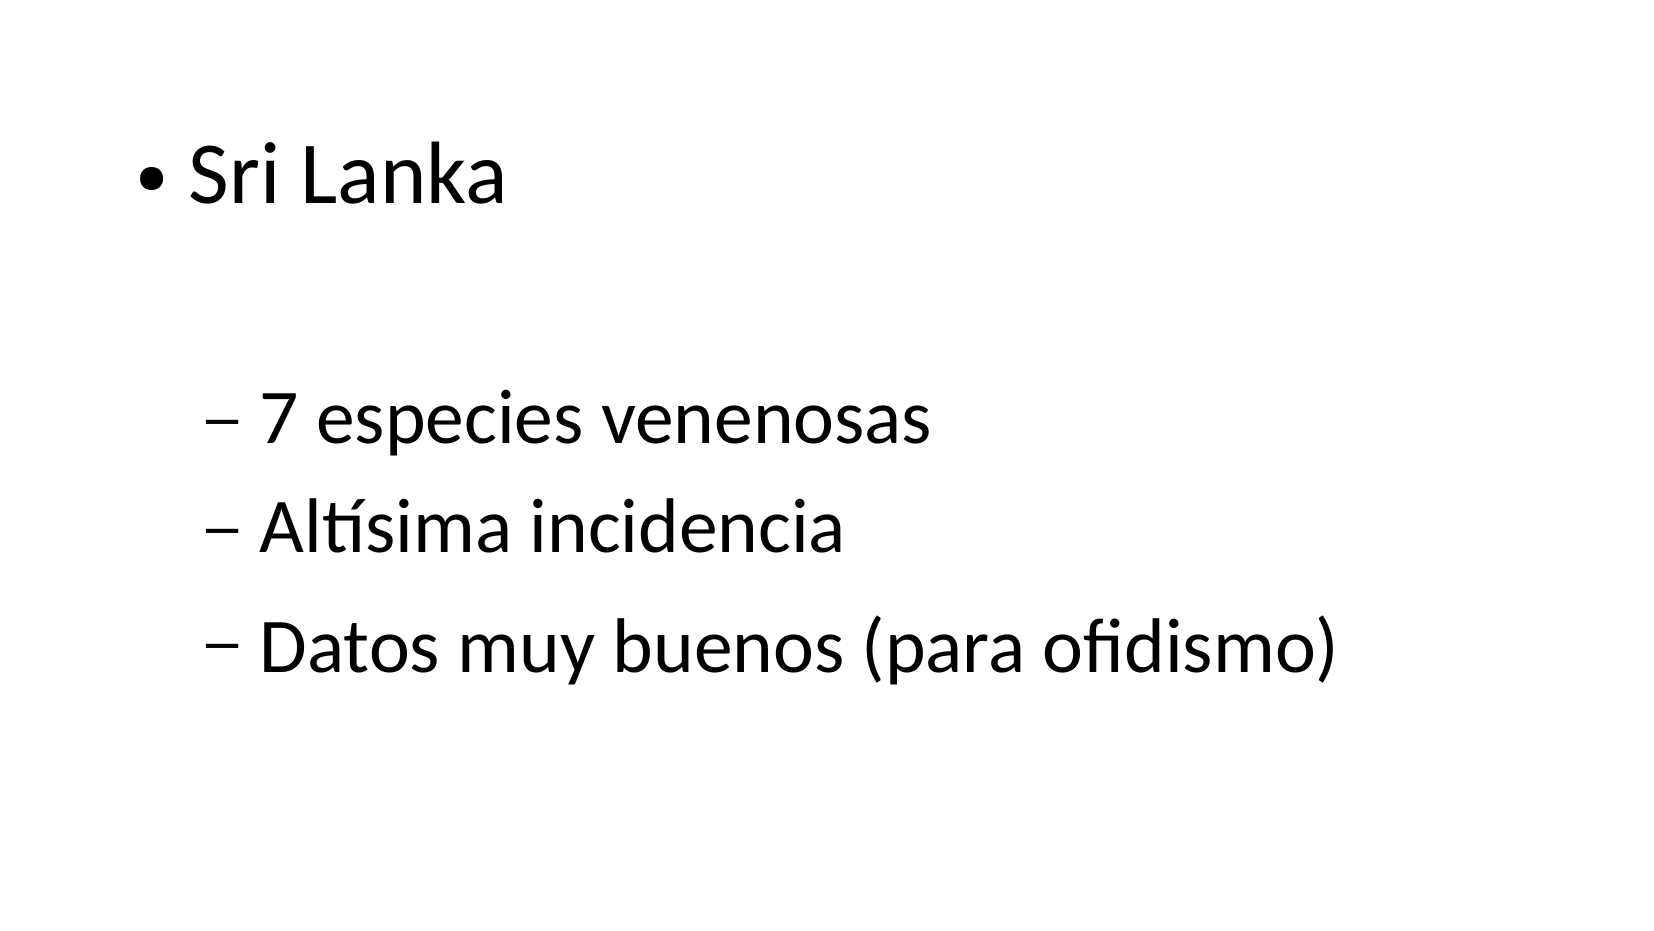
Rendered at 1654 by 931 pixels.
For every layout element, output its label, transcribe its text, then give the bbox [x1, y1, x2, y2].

list Sri Lanka 7 especies venenosas Altísima incidencia Datos muy buenos (para ofidismo) [118, 137, 1607, 857]
